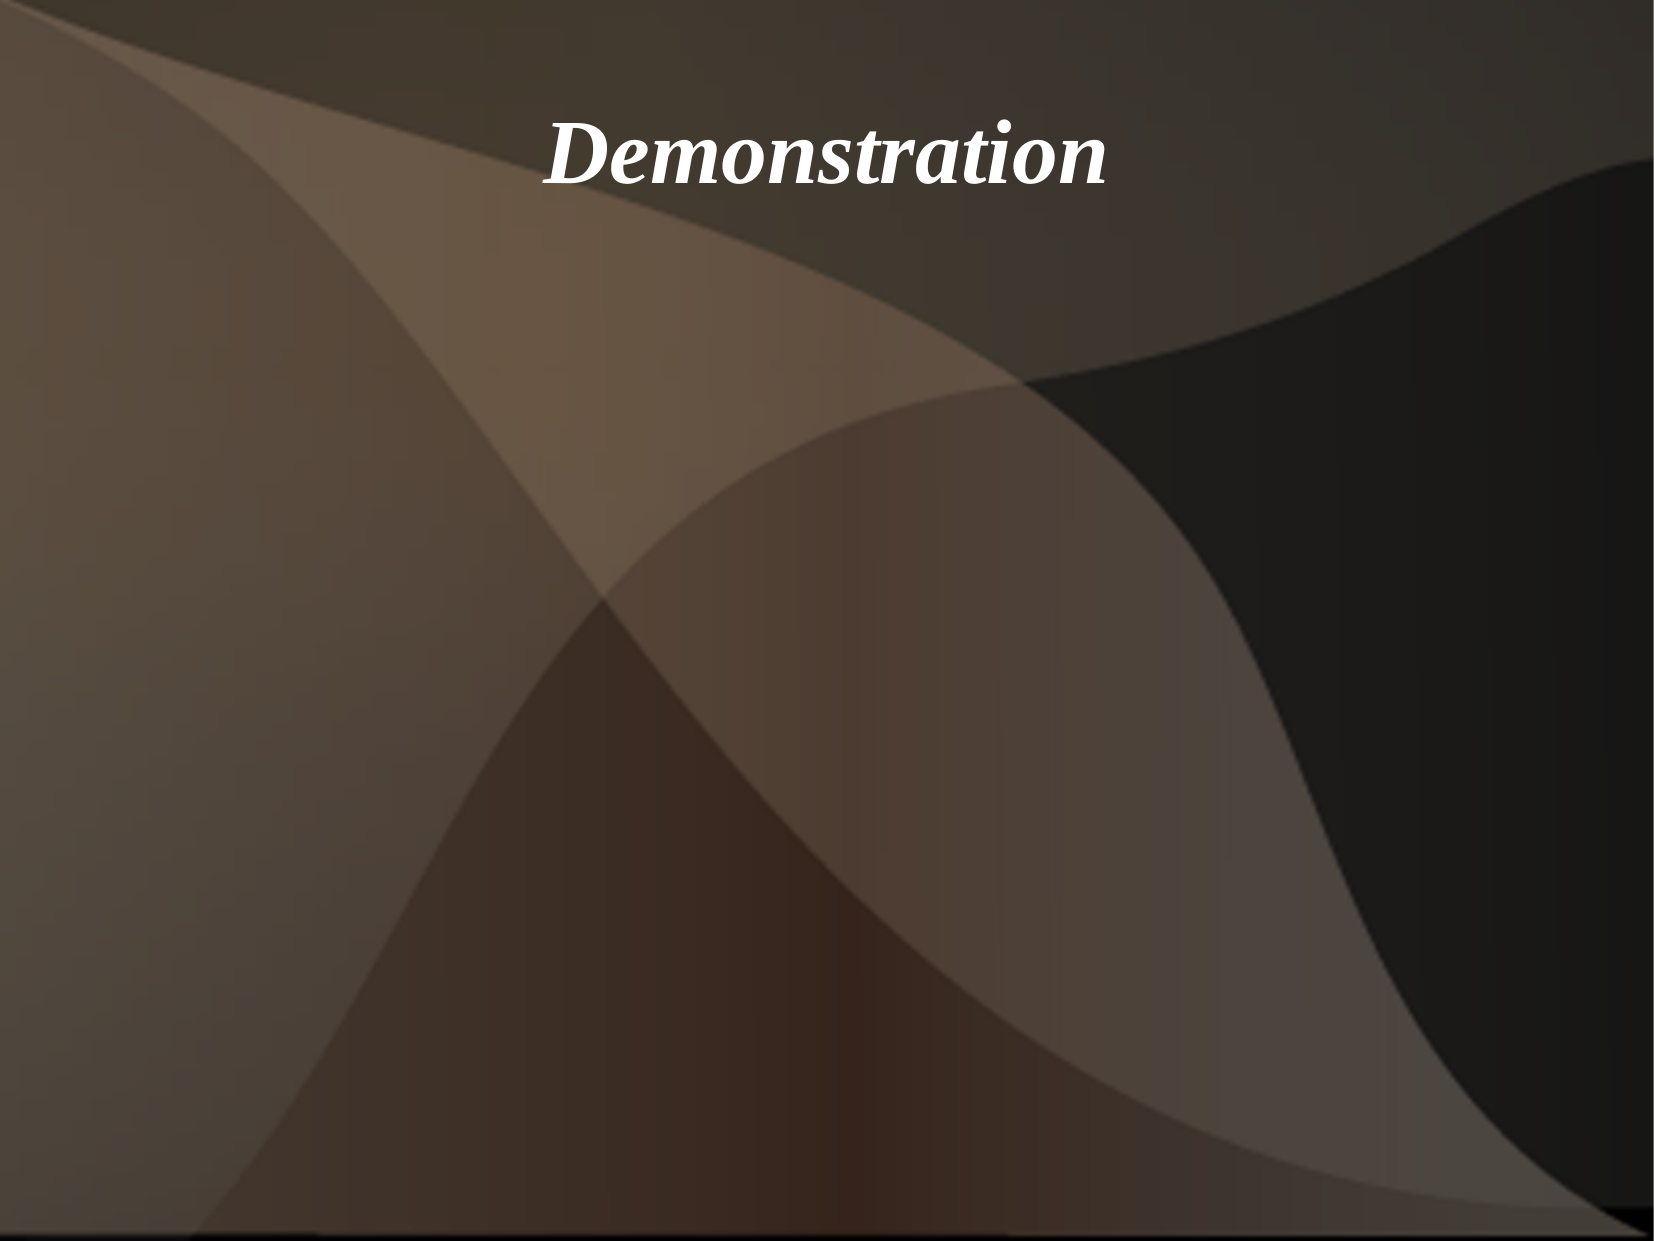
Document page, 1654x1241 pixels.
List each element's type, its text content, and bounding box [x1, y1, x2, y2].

title Demonstration [82, 56, 1571, 250]
picture [0, 0, 1654, 1241]
